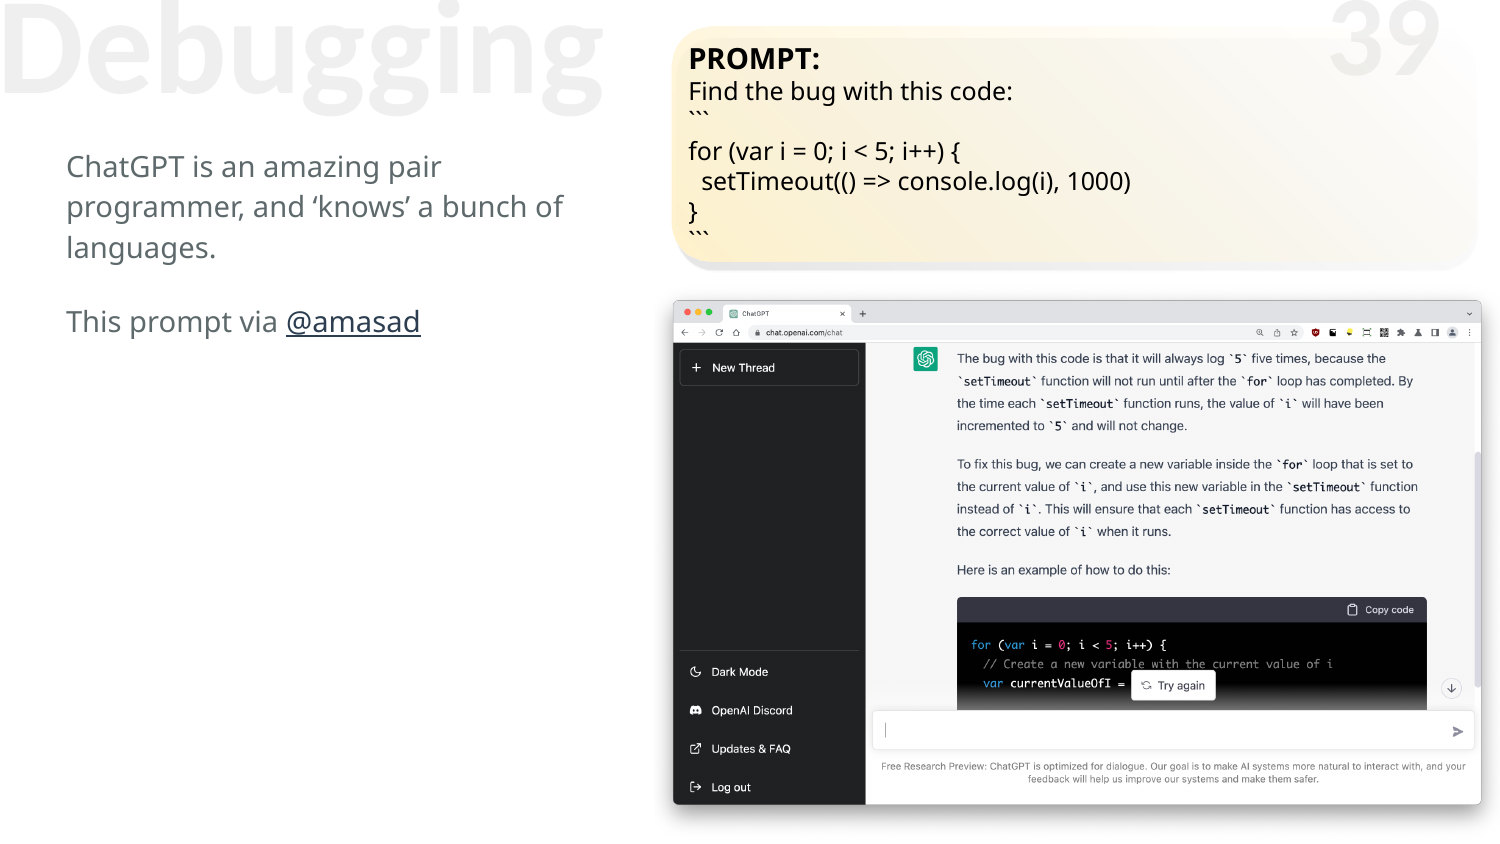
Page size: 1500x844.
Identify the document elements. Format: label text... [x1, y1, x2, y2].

list ChatGPT is an amazing pair programmer, and ‘knows’ a bunch of languages. This prompt via @amasad [51, 128, 615, 811]
title Debugging [0, 0, 1435, 91]
picture [654, 280, 1500, 844]
subtitle Find the bug with this code: ``` for (var i = 0; i < 5; i++) { setTimeout(() => console.log(i), 1000) } ``` [673, 60, 1471, 251]
